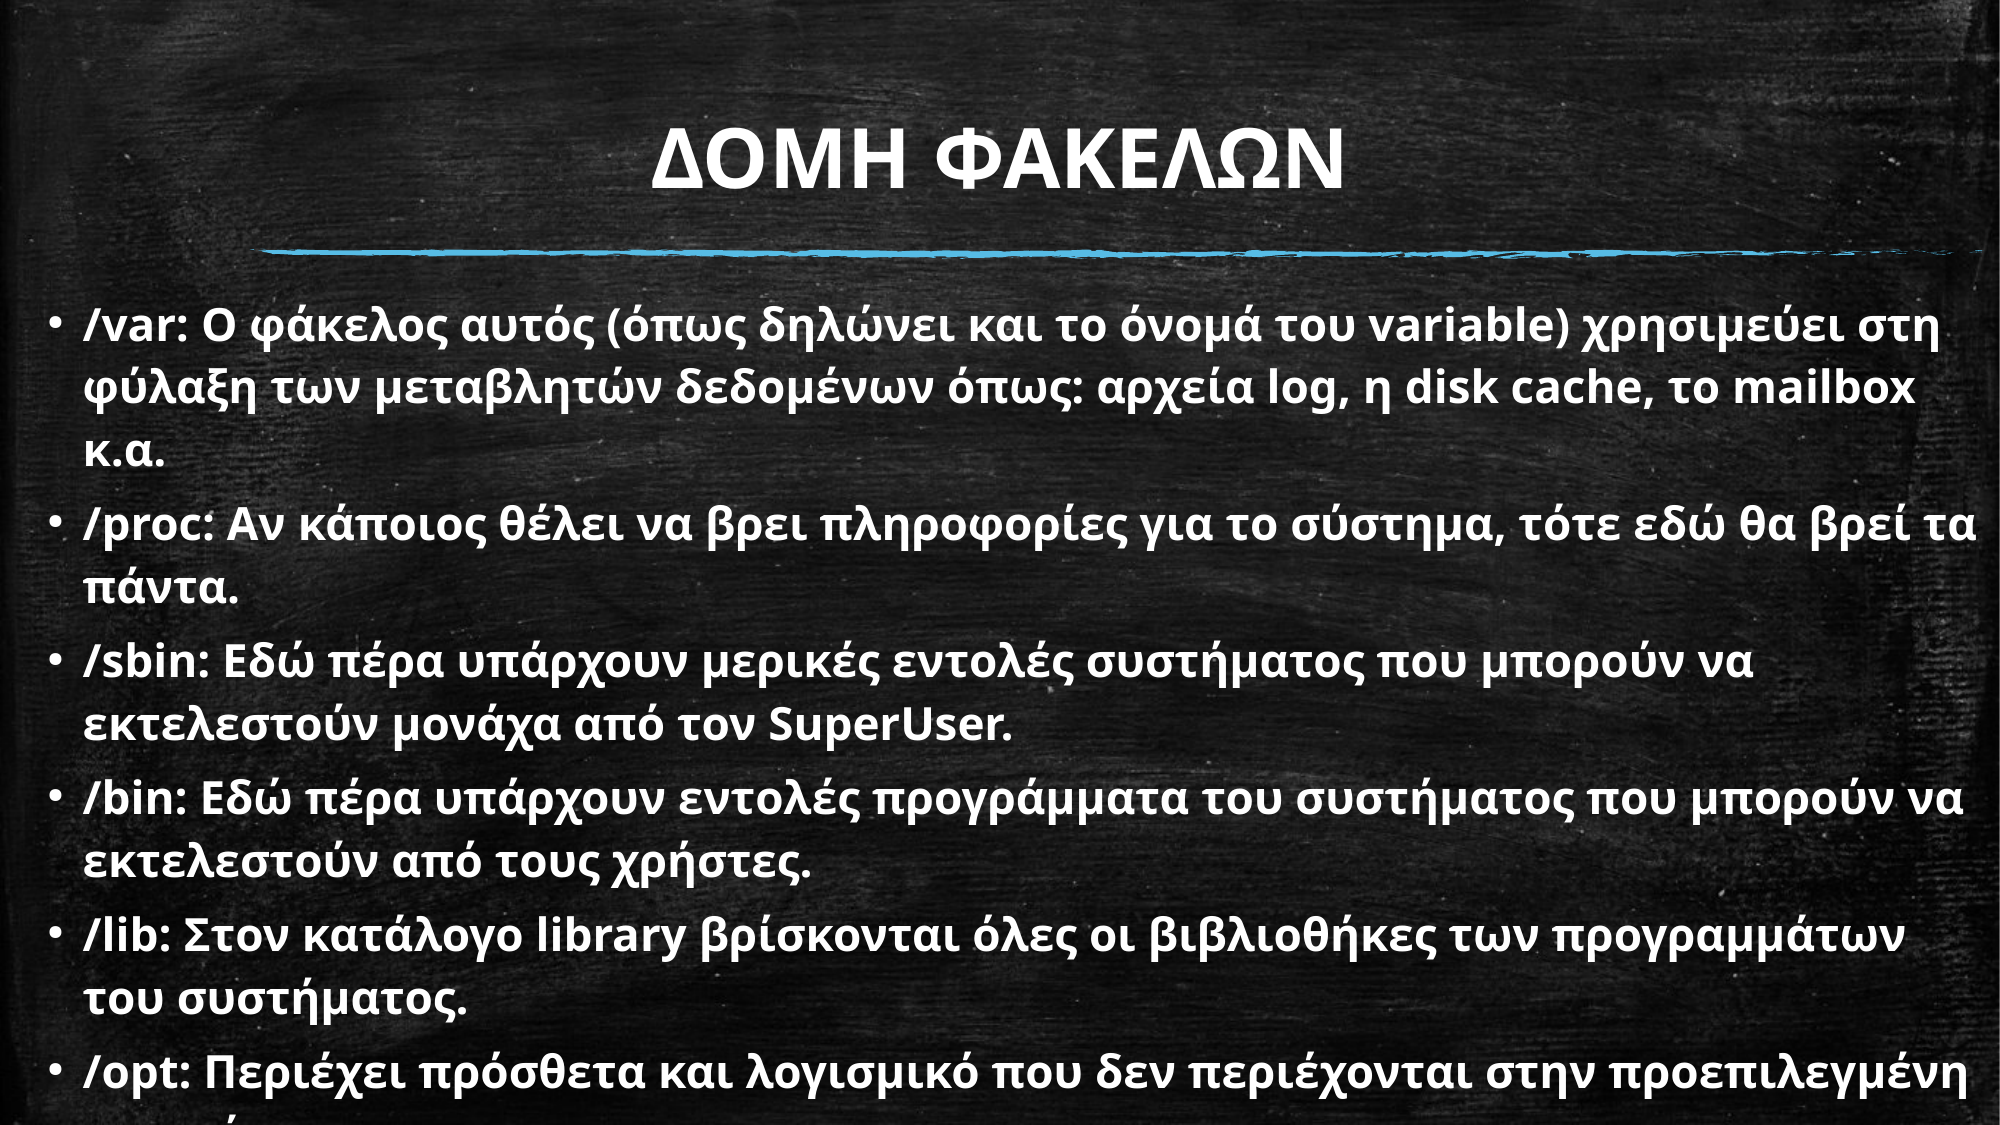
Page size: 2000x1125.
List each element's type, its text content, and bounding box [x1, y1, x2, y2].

picture [0, 0, 2000, 1125]
title ΔΟΜΗ ΦΑΚΕΛΩΝ [249, 45, 1750, 213]
subtitle /var: Ο φάκελος αυτός (όπως δηλώνει και το όνομά του variable) χρησιμεύει στη φύλαξη των μεταβλητών δεδομένων όπως: αρχεία log, η disk cache, το mailbox κ.α. /proc: Αν κάποιος θέλει να βρει πληροφορίες για το σύστημα, τότε εδώ θα βρεί τα πάντα. /sbin: Εδώ πέρα υπάρχουν μερικές εντολές συστήματος που μπορούν να εκτελεστούν μονάχα από τον SuperUser. /bin: Εδώ πέρα υπάρχουν εντολές προγράμματα του συστήματος που μπορούν να εκτελεστούν από τους χρήστες. /lib: Στον κατάλογο library βρίσκονται όλες οι βιβλιοθήκες των προγραμμάτων του συστήματος. /opt: Περιέχει πρόσθετα και λογισμικό που δεν περιέχονται στην προεπιλεγμένη εγκατάταση, [47, 292, 1985, 1125]
